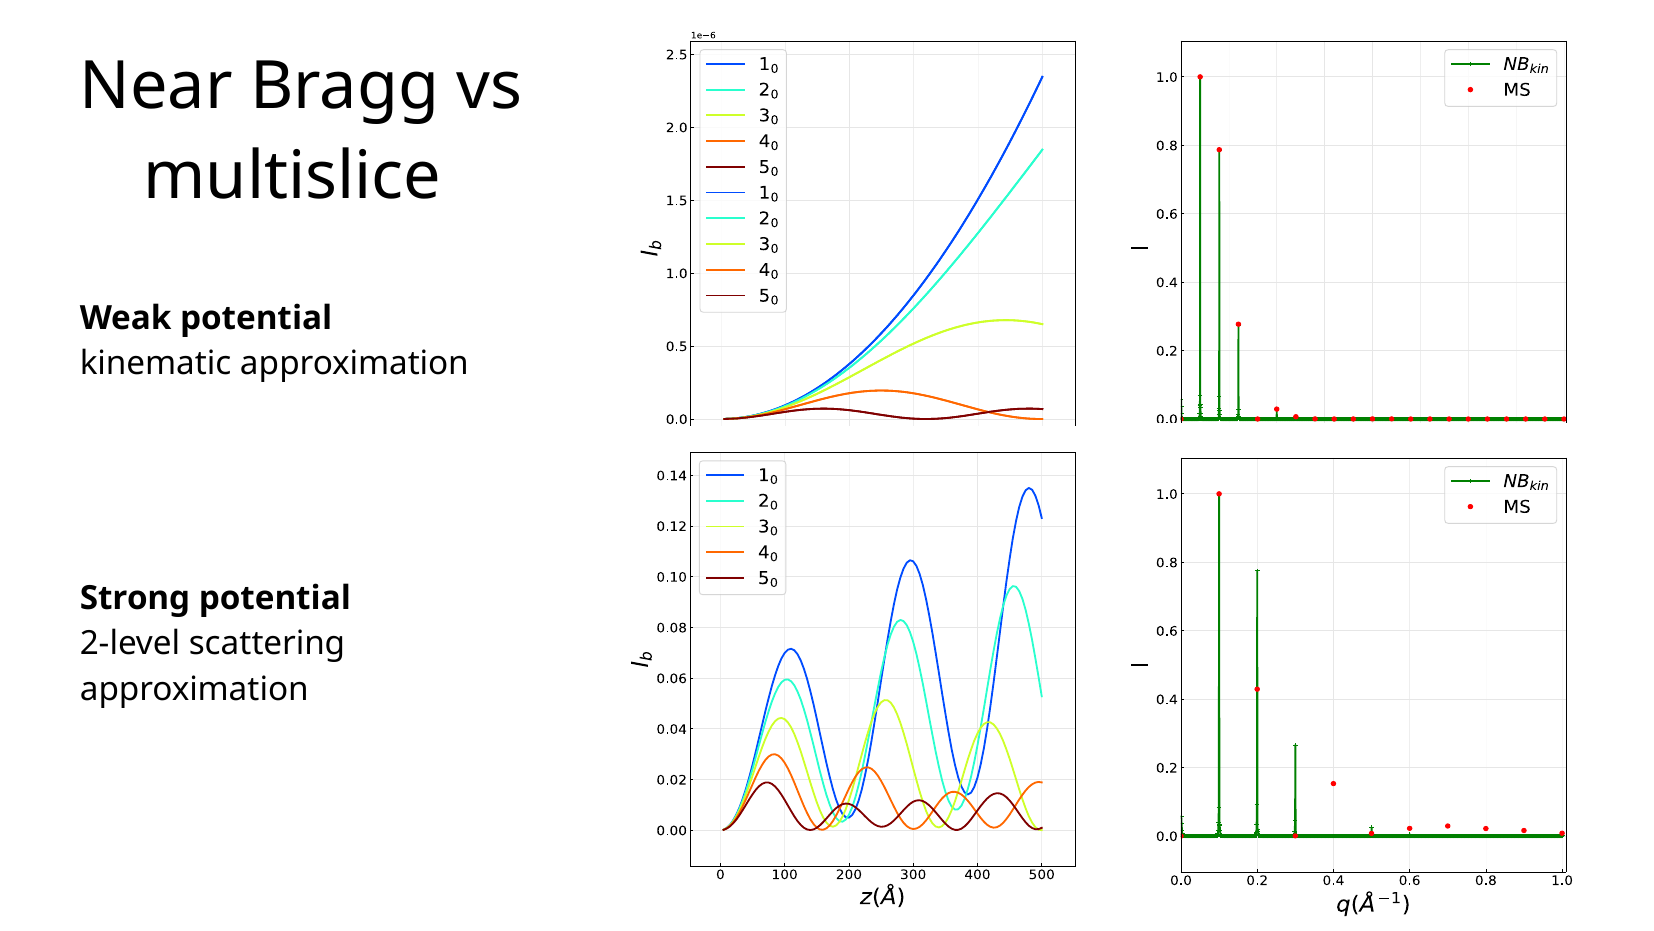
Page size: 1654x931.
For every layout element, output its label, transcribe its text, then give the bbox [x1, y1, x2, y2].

text_box Weak potential kinematic approximation [64, 286, 517, 424]
picture [1110, 5, 1581, 928]
picture [619, 445, 1090, 922]
picture [620, 5, 1091, 426]
text_box Strong potential 2-level scattering approximation [64, 566, 517, 749]
title Near Bragg vs multislice [23, 38, 579, 217]
